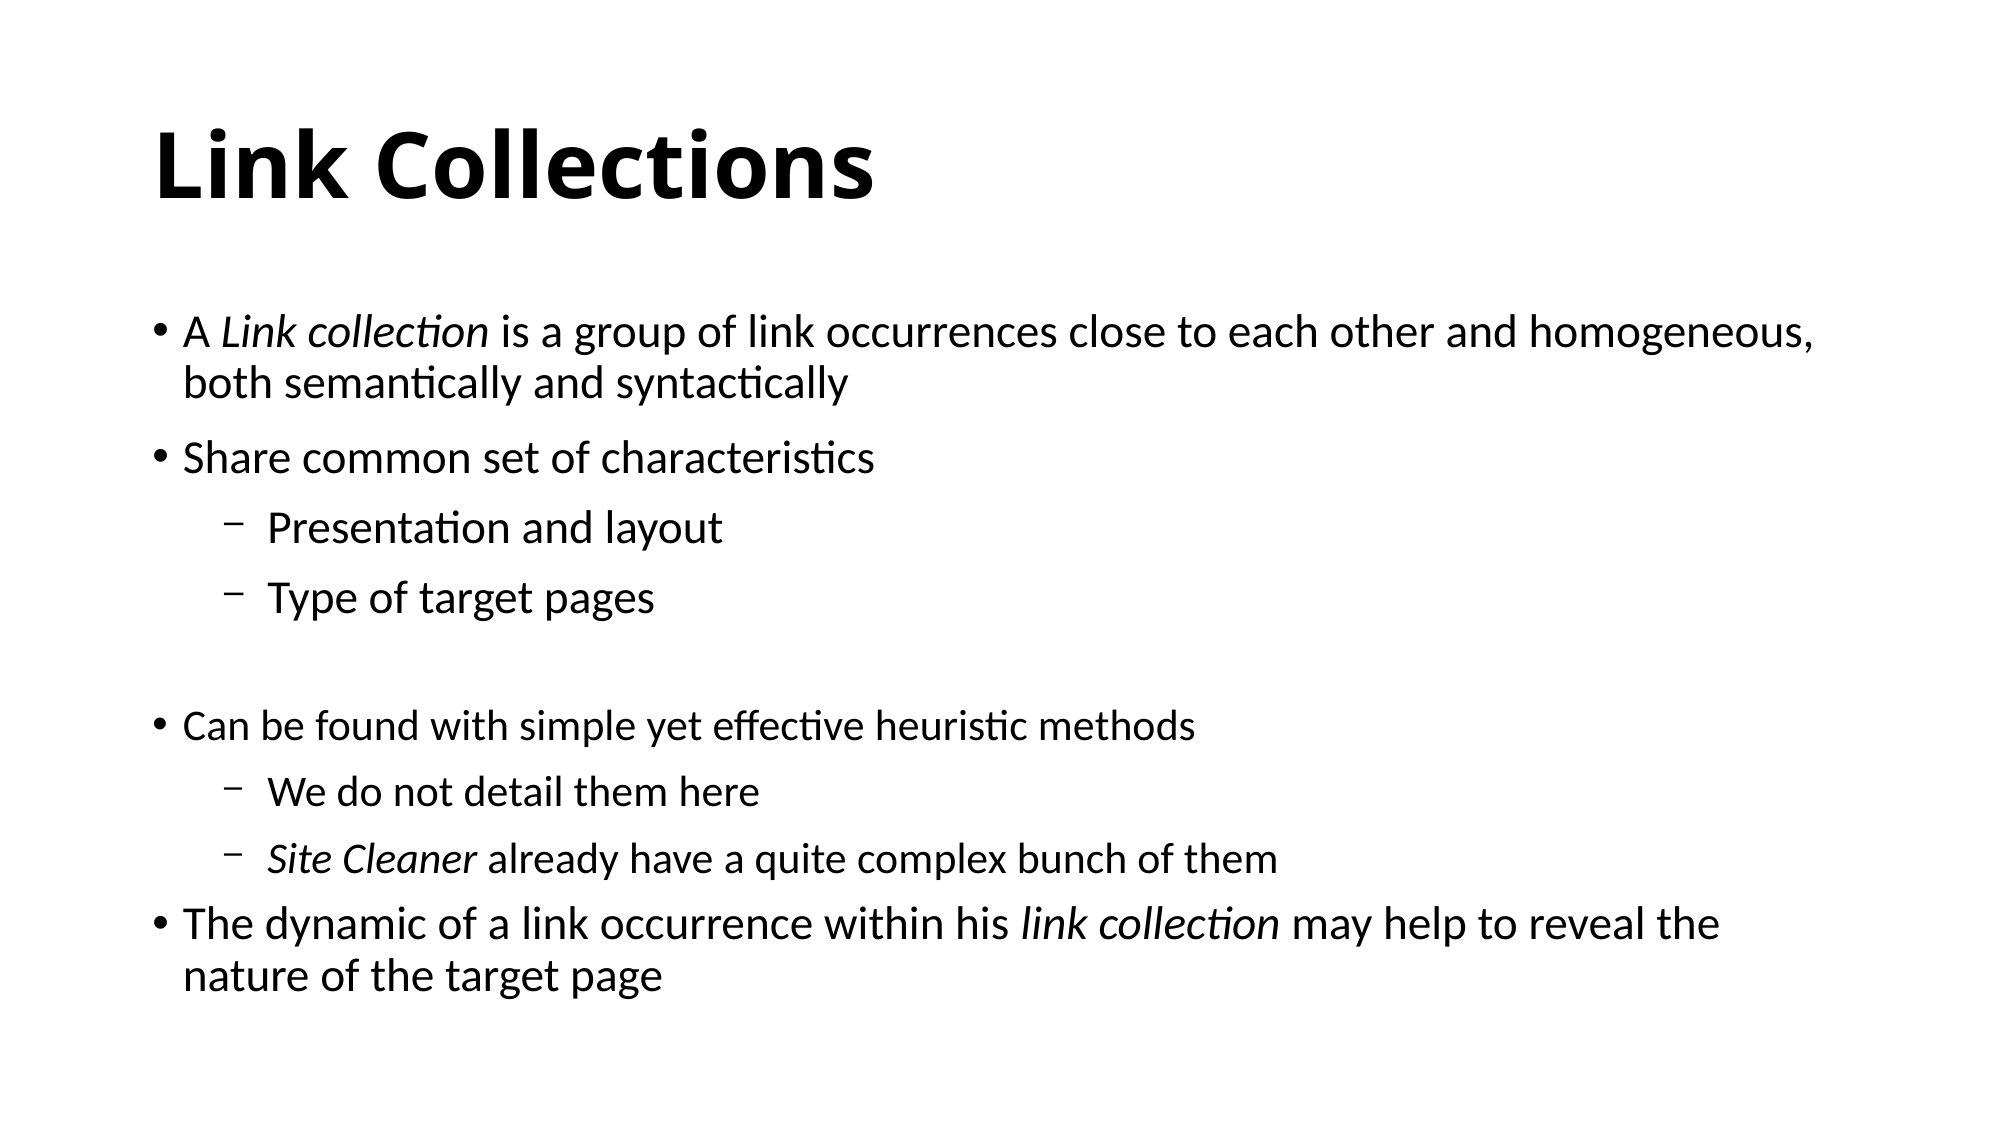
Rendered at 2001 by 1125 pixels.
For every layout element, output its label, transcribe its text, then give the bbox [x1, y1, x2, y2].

title Link Collections [137, 59, 1863, 278]
list A Link collection is a group of link occurrences close to each other and homogeneous, both semantically and syntactically Share common set of characteristics Presentation and layout Type of target pages Can be found with simple yet effective heuristic methods We do not detail them here Site Cleaner already have a quite complex bunch of them The dynamic of a link occurrence within his link collection may help to reveal the nature of the target page [137, 299, 1863, 1014]
